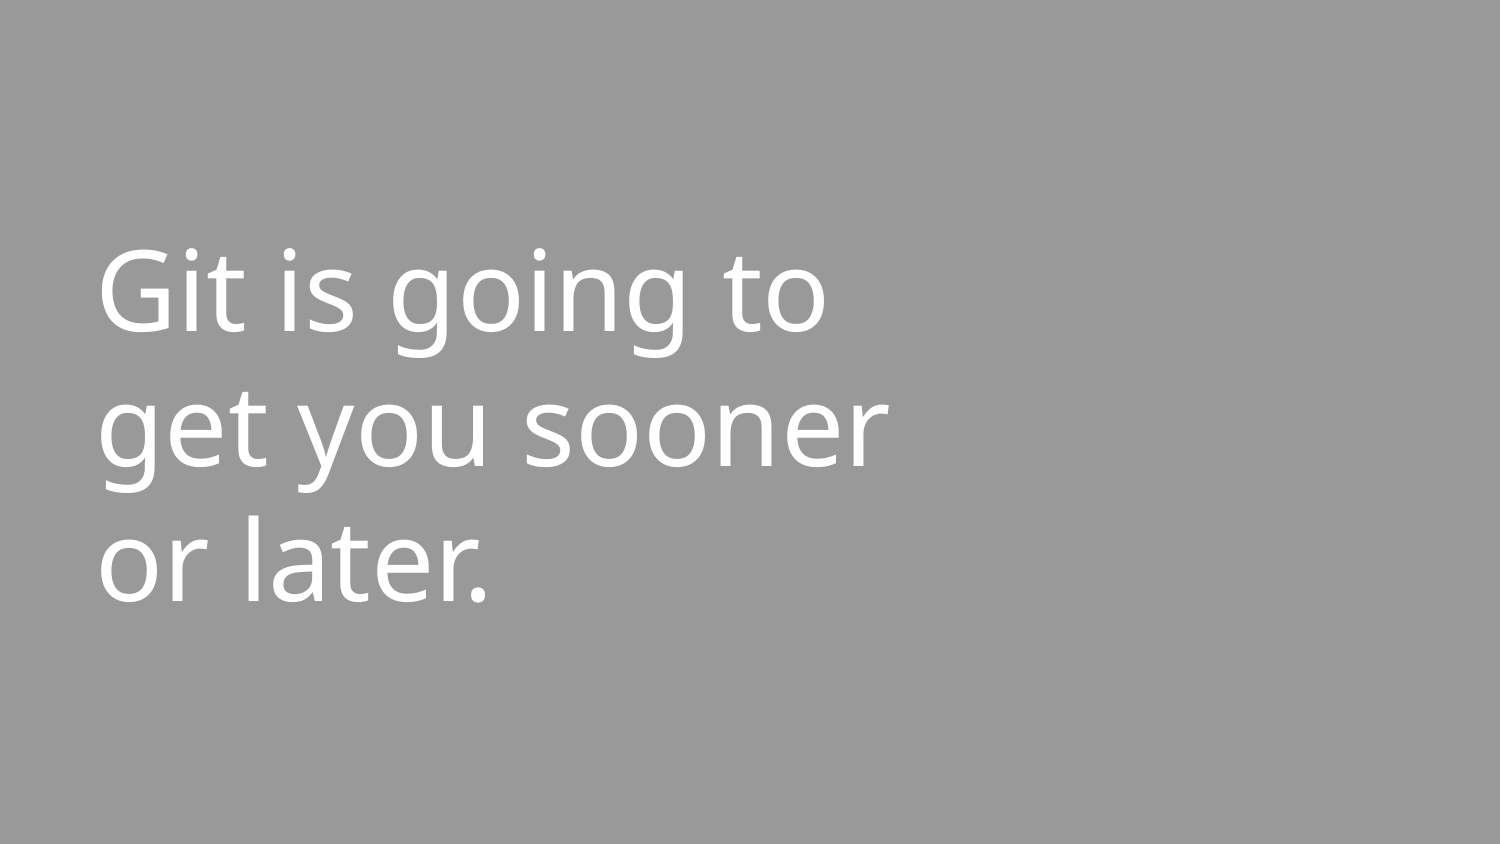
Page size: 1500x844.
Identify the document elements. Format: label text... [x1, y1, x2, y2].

title Git is going to get you sooner or later. [80, 86, 1012, 757]
